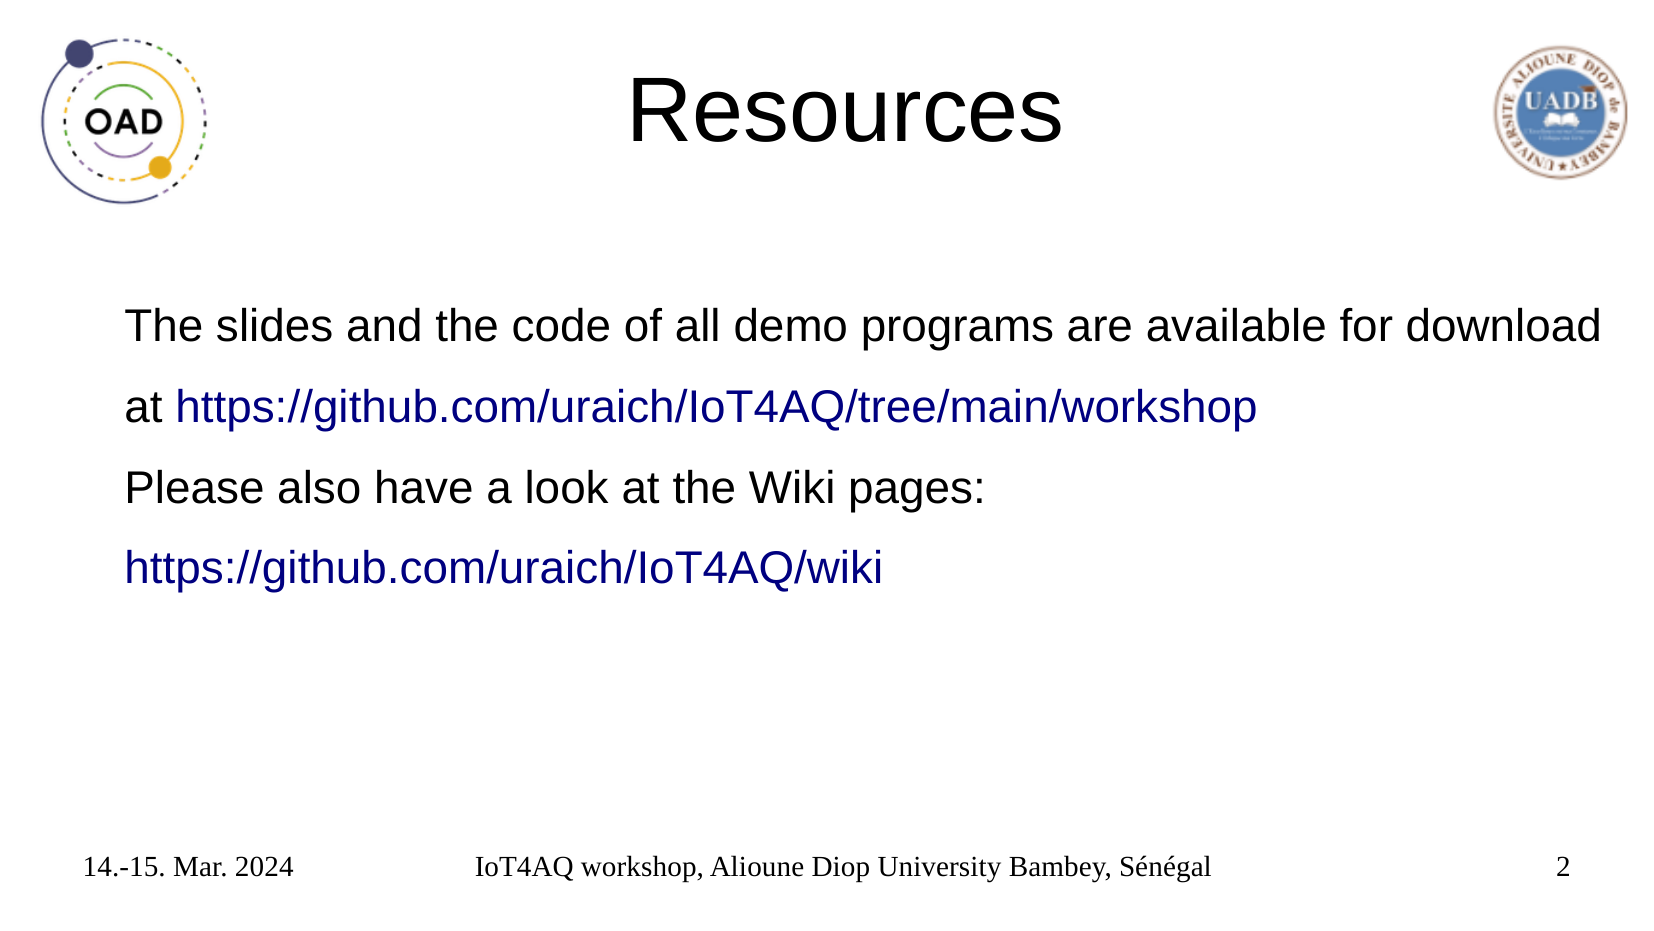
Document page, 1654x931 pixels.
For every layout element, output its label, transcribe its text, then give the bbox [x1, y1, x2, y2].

title Resources [262, 32, 1430, 188]
list The slides and the code of all demo programs are available for download at https://github.com/uraich/IoT4AQ/tree/main/workshop Please also have a look at the Wiki pages: https://github.com/uraich/IoT4AQ/wiki [124, 300, 1613, 840]
picture [0, 24, 242, 225]
picture [1482, 37, 1641, 188]
